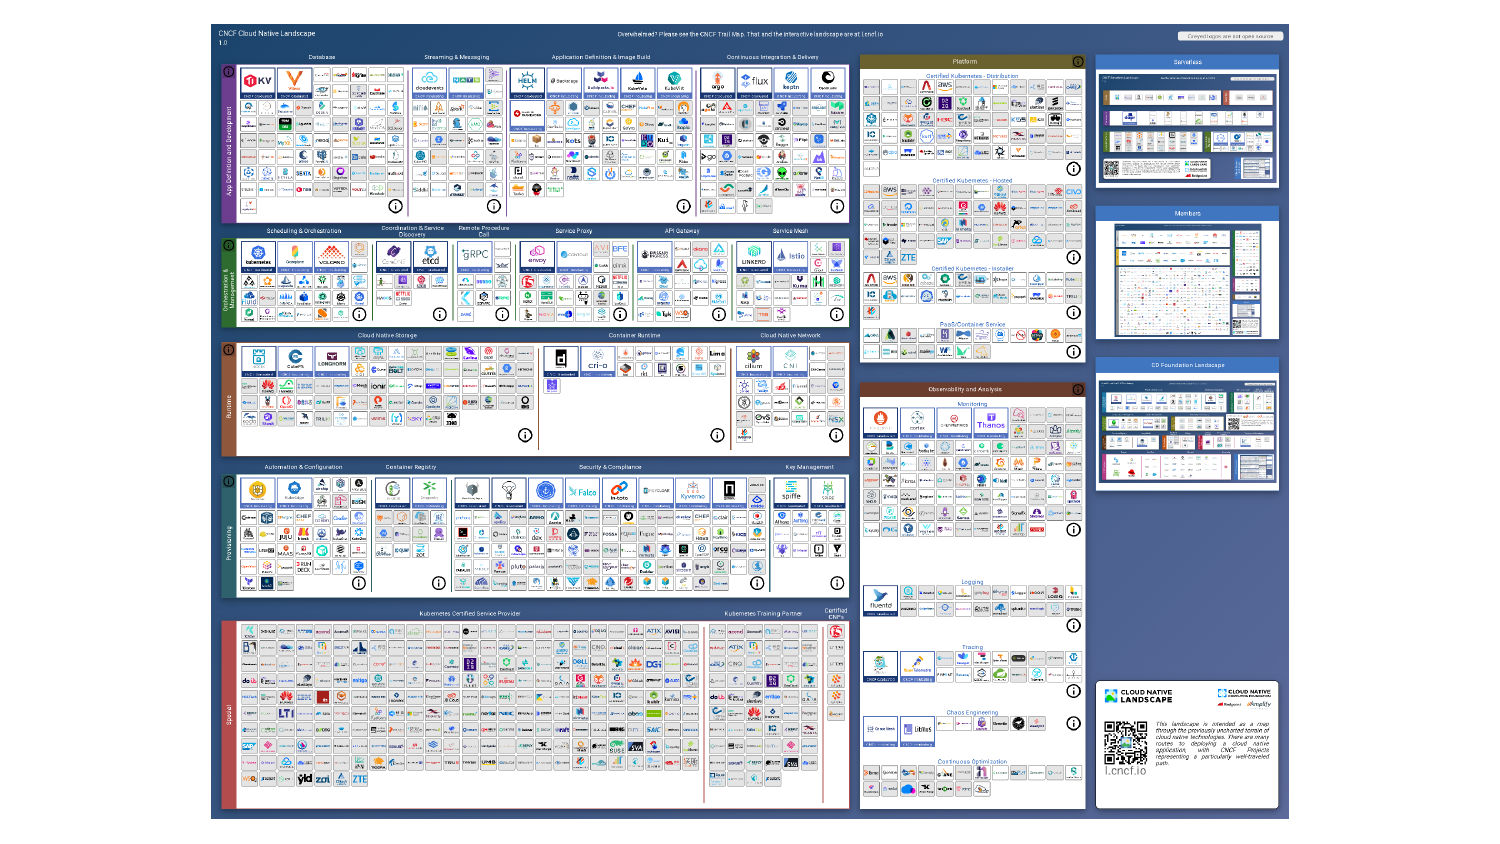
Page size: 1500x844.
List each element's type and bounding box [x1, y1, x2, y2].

picture [211, 24, 1289, 819]
